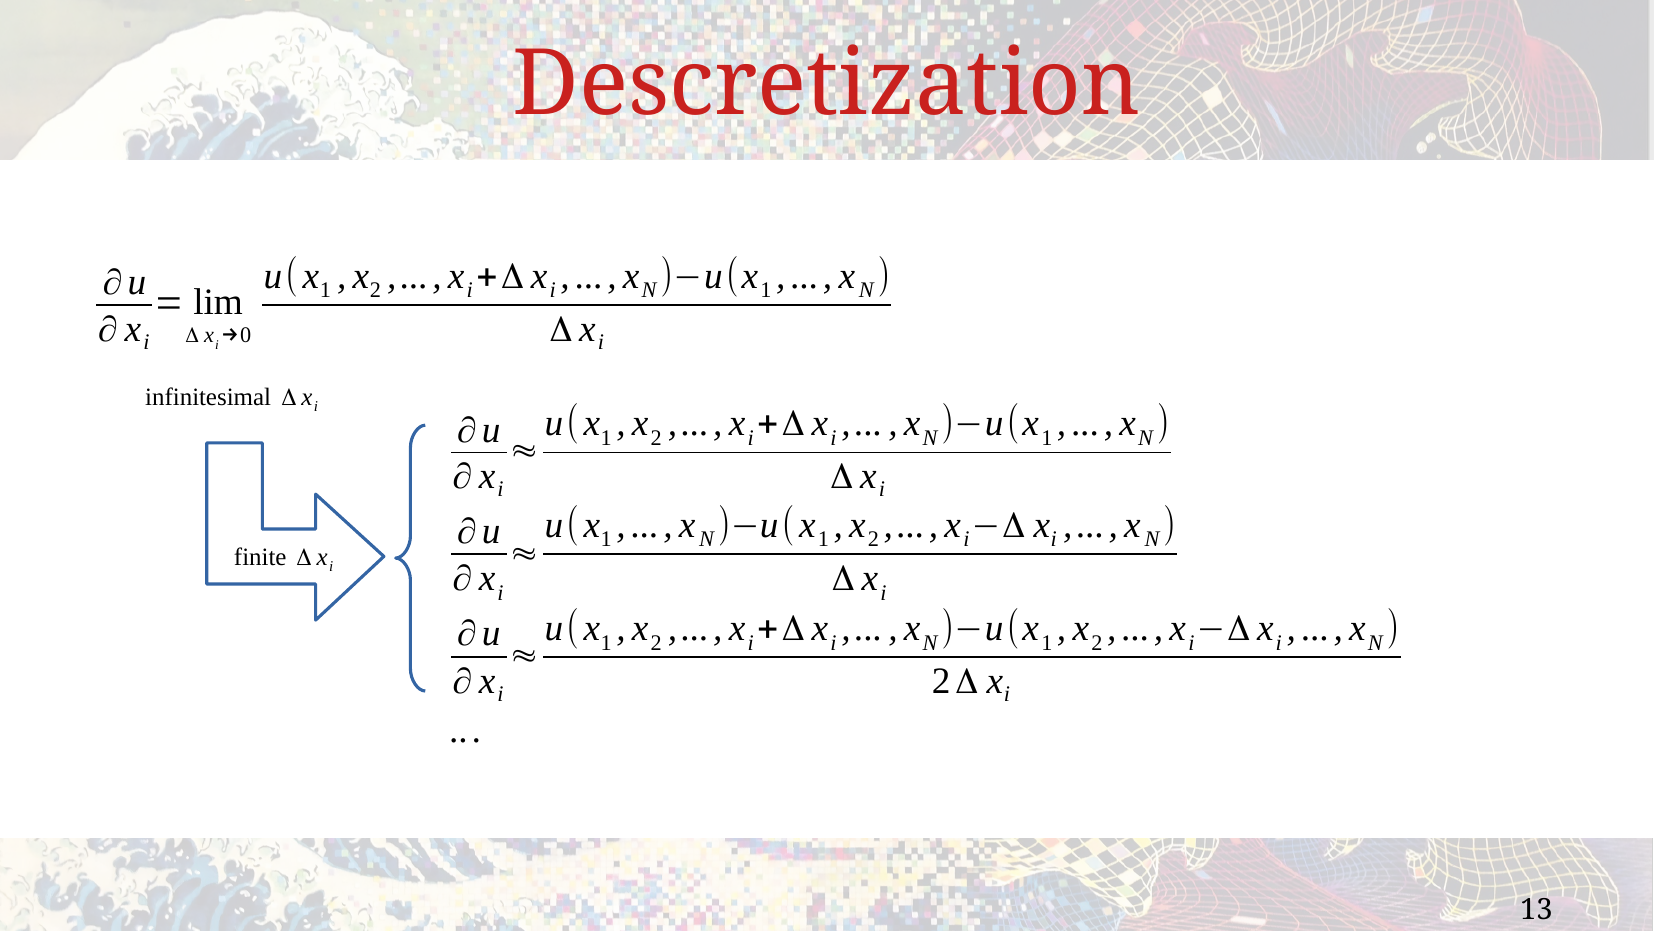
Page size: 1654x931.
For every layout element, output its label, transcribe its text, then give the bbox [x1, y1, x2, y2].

chart [138, 383, 325, 416]
title Descretization [0, 1, 1654, 157]
chart [227, 543, 340, 575]
chart [88, 253, 899, 355]
chart [442, 401, 1409, 750]
